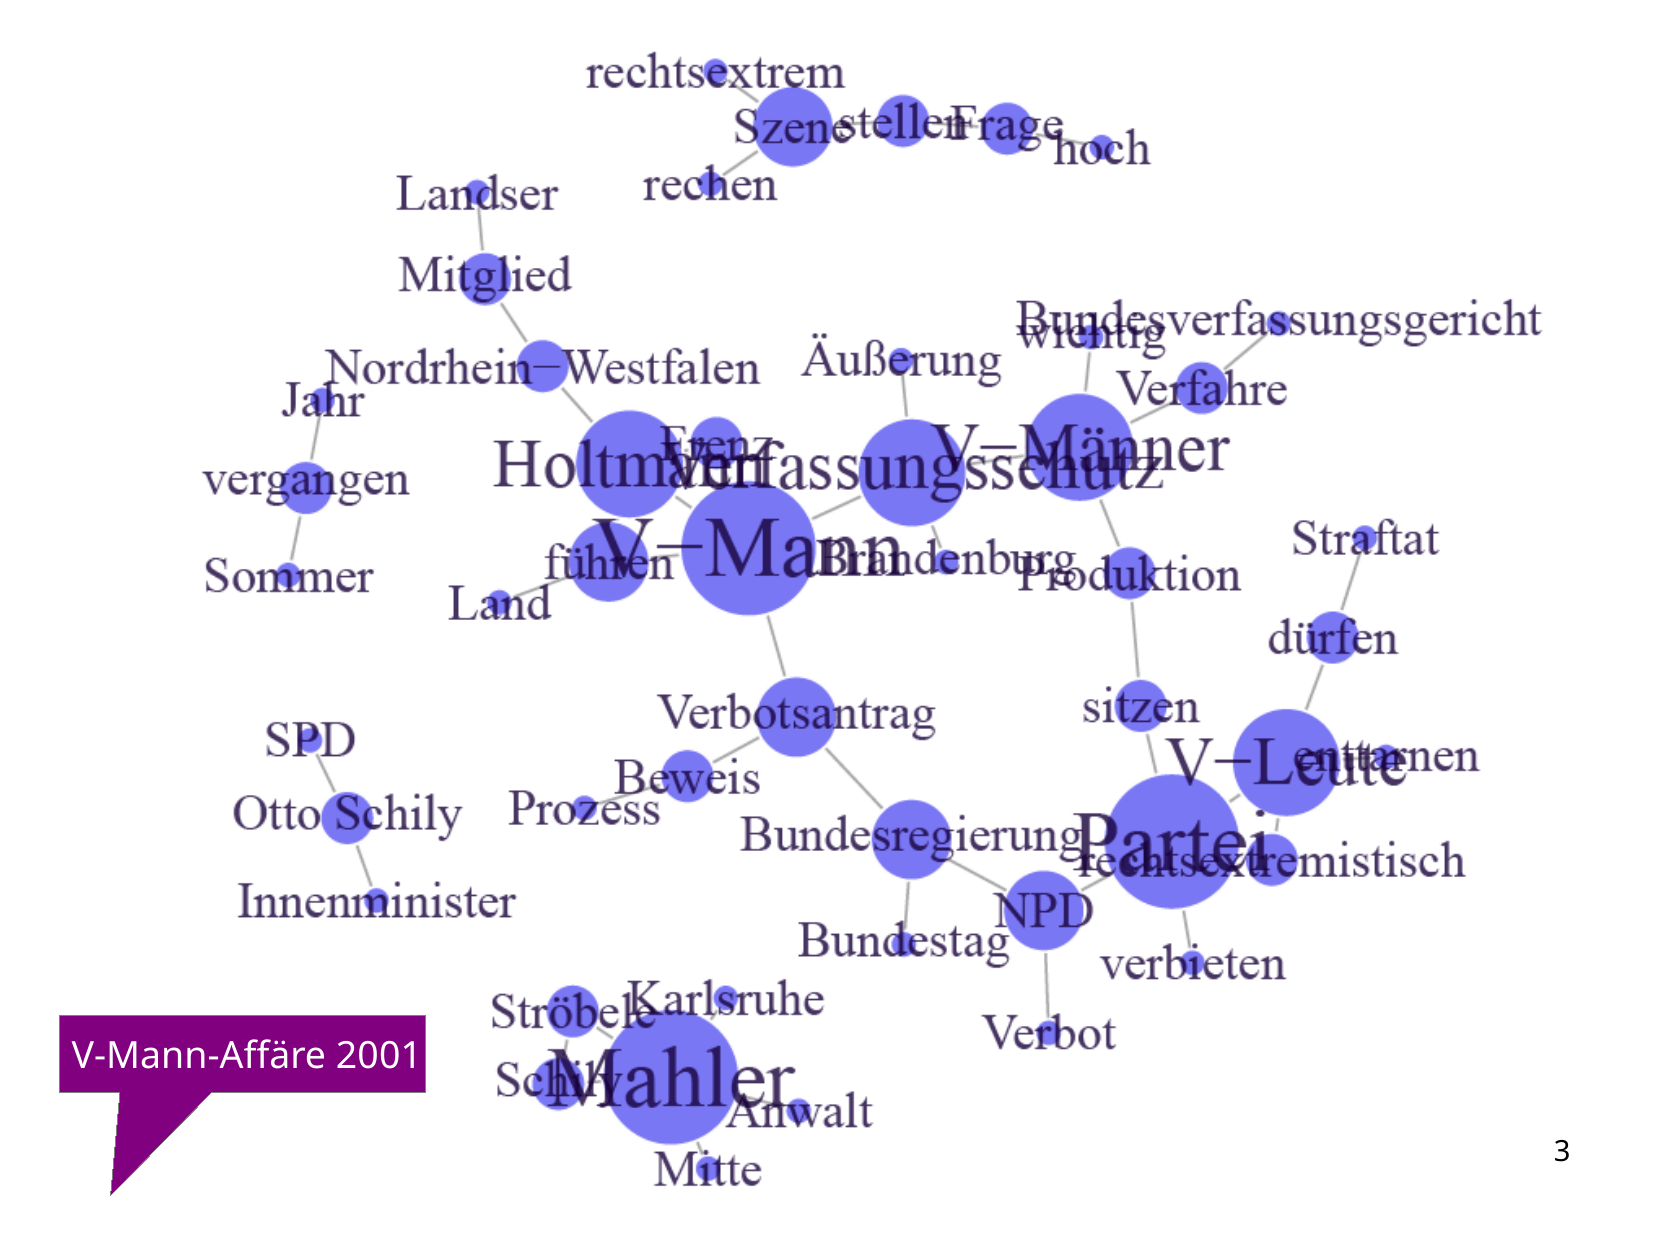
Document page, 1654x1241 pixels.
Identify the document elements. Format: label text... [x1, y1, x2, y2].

picture [200, 23, 1554, 1217]
text_box V-Mann-Affäre 2001 [59, 1015, 426, 1196]
